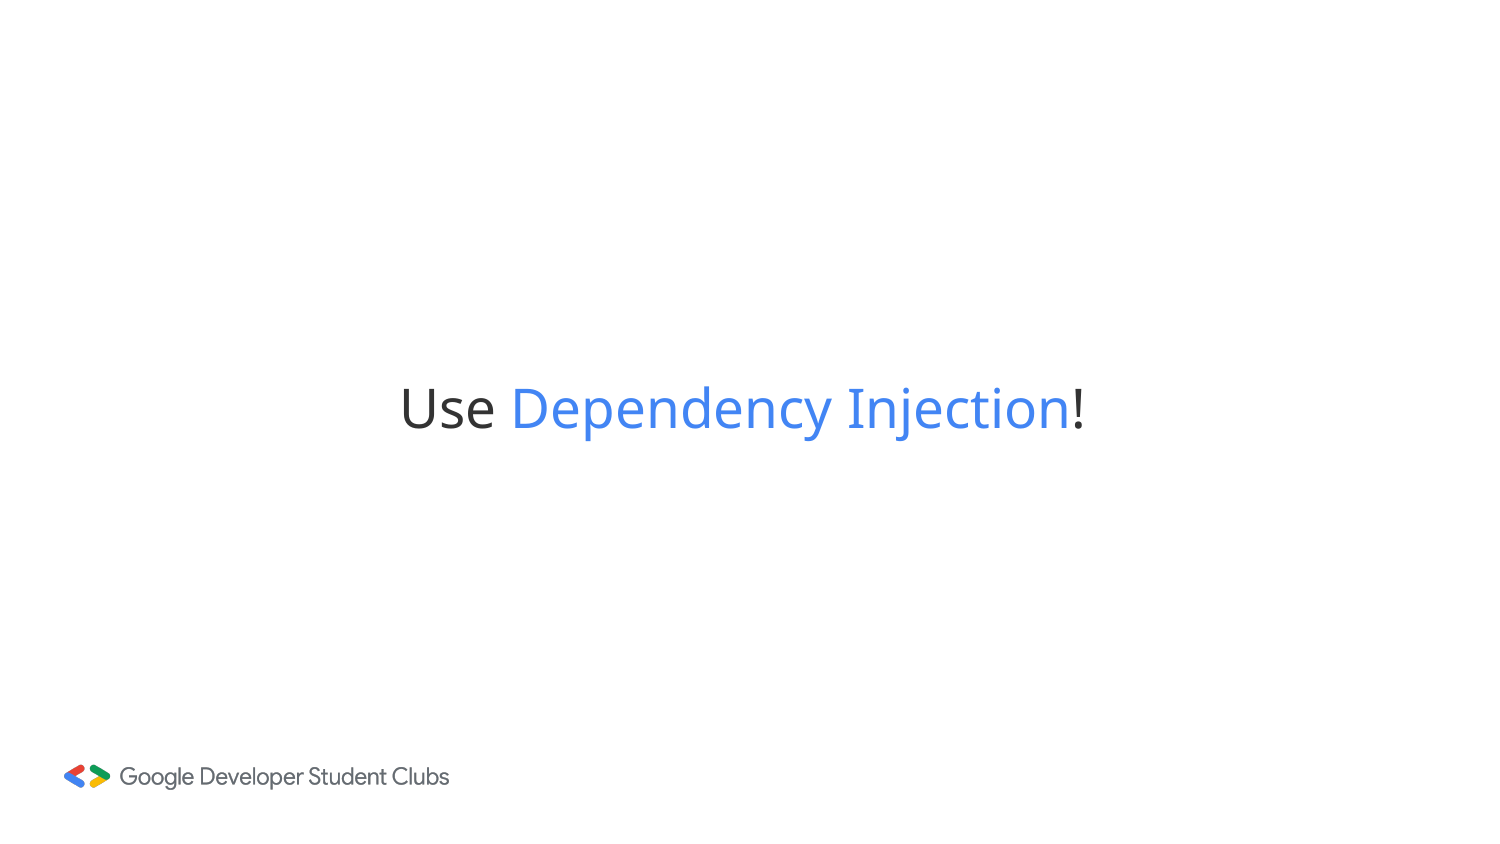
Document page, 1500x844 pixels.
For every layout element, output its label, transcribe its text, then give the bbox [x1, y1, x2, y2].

title Use Dependency Injection! [170, 358, 1330, 455]
picture [77, 762, 375, 790]
